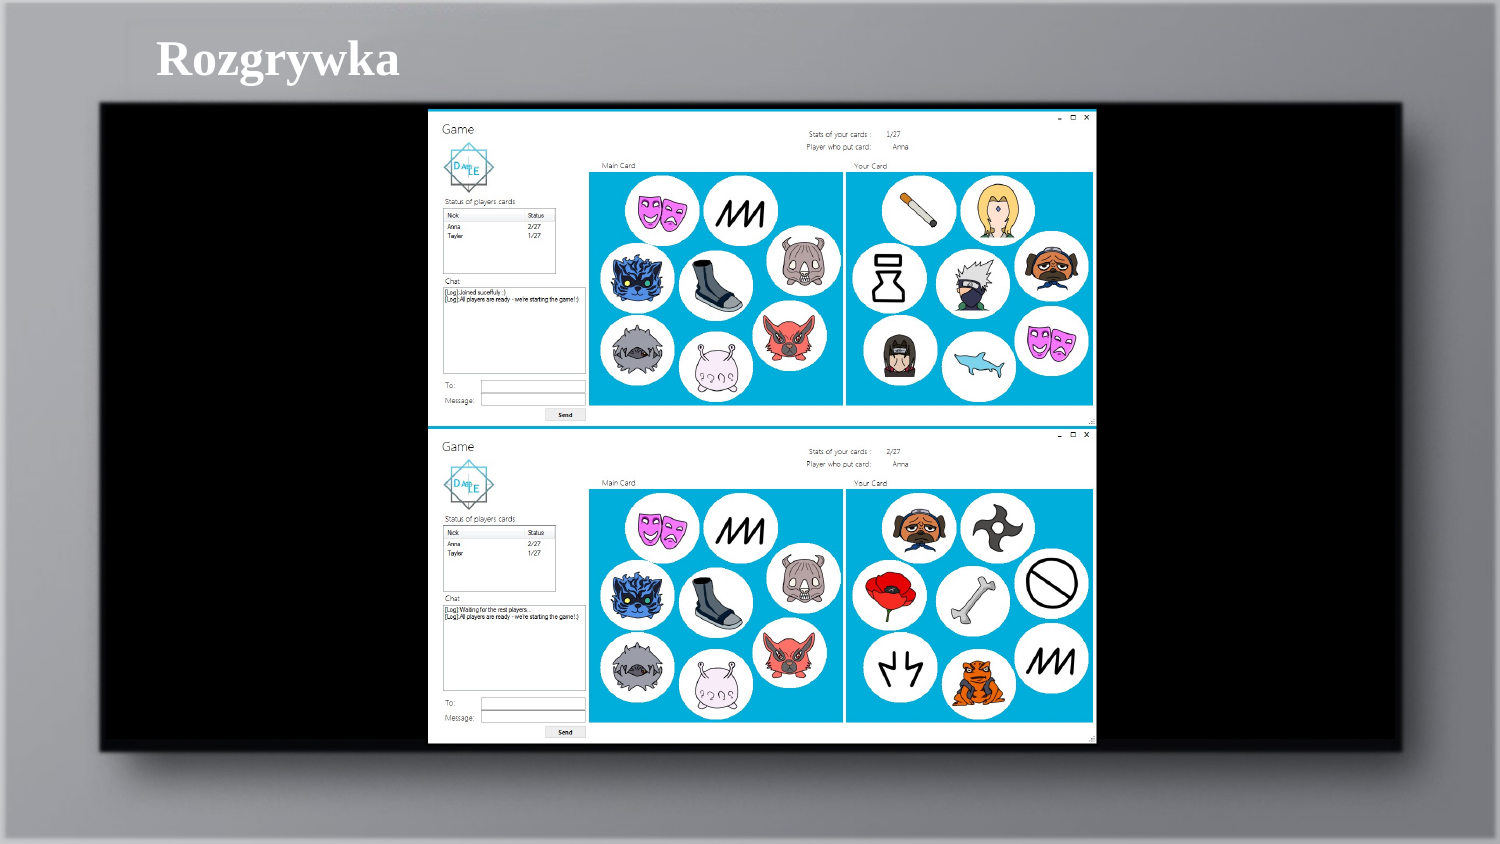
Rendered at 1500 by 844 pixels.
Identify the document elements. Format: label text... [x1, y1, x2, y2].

text_box Rozgrywka [141, 23, 1382, 208]
picture [0, 0, 1500, 844]
